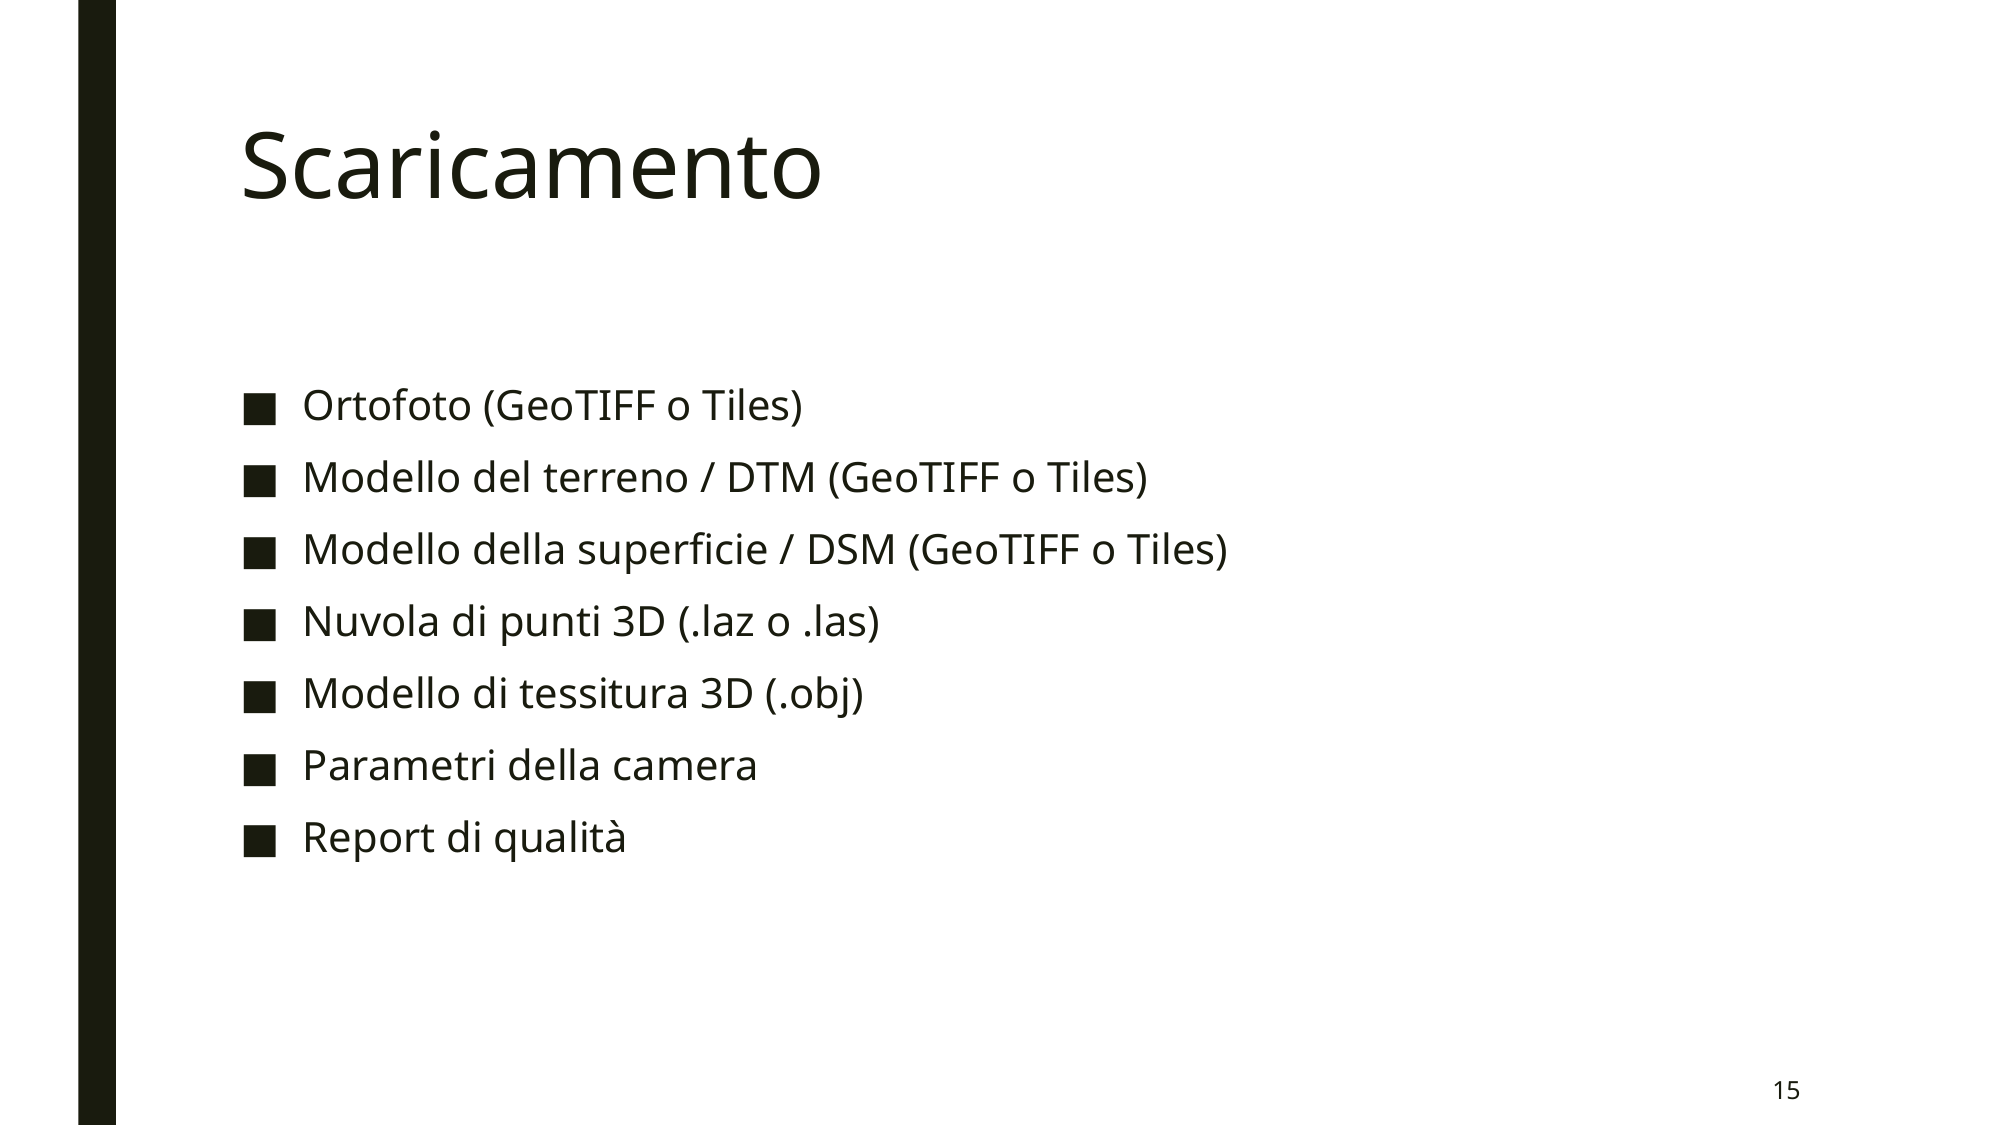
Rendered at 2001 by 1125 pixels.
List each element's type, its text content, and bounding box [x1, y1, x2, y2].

list Ortofoto (GeoTIFF o Tiles) Modello del terreno / DTM (GeoTIFF o Tiles) Modello della superficie / DSM (GeoTIFF o Tiles) Nuvola di punti 3D (.laz o .las) Modello di tessitura 3D (.obj) Parametri della camera Report di qualità [225, 375, 1800, 963]
title Scaricamento [225, 112, 1800, 357]
slide_number <number> [1553, 1058, 1816, 1125]
